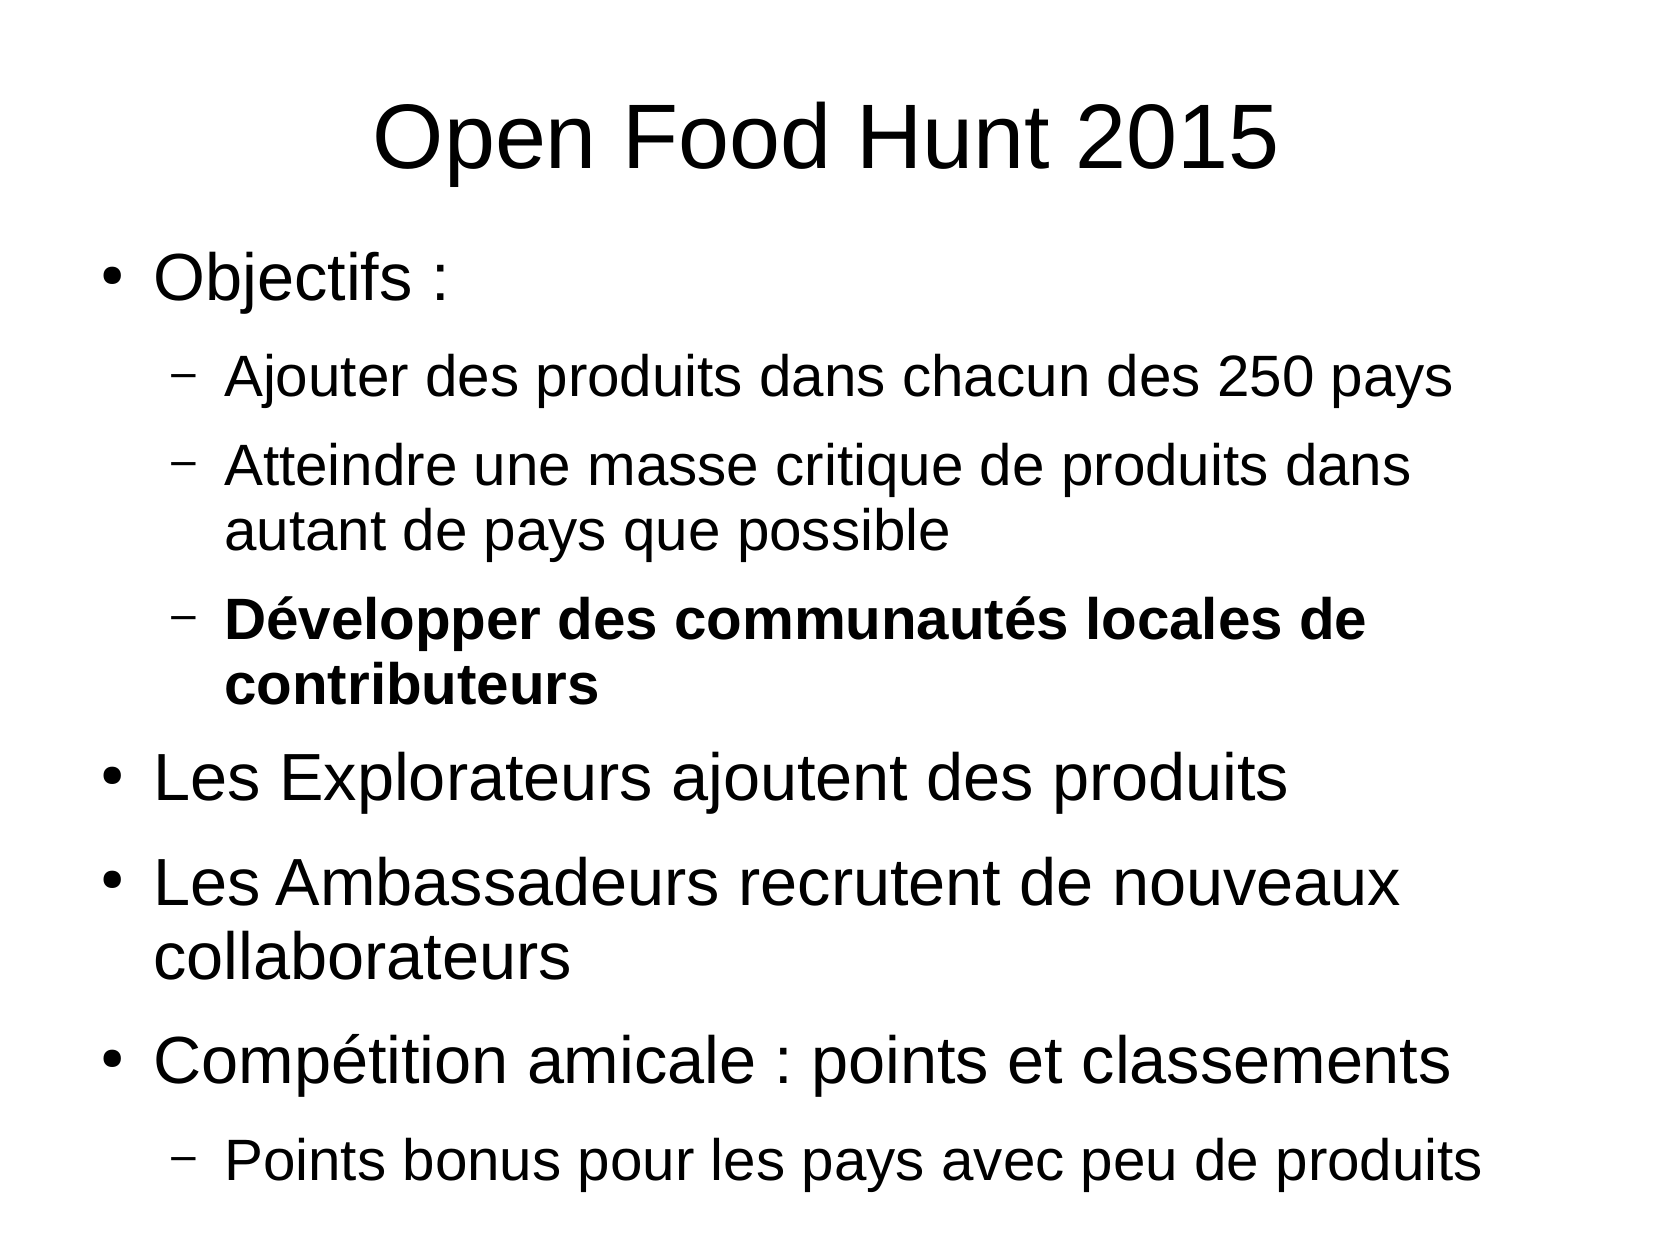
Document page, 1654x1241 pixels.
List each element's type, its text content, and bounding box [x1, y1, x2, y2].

title Open Food Hunt 2015 [82, 49, 1571, 226]
list Objectifs : Ajouter des produits dans chacun des 250 pays Atteindre une masse critique de produits dans autant de pays que possible Développer des communautés locales de contributeurs Les Explorateurs ajoutent des produits Les Ambassadeurs recrutent de nouveaux collaborateurs Compétition amicale : points et classements Points bonus pour les pays avec peu de produits [82, 240, 1571, 1241]
